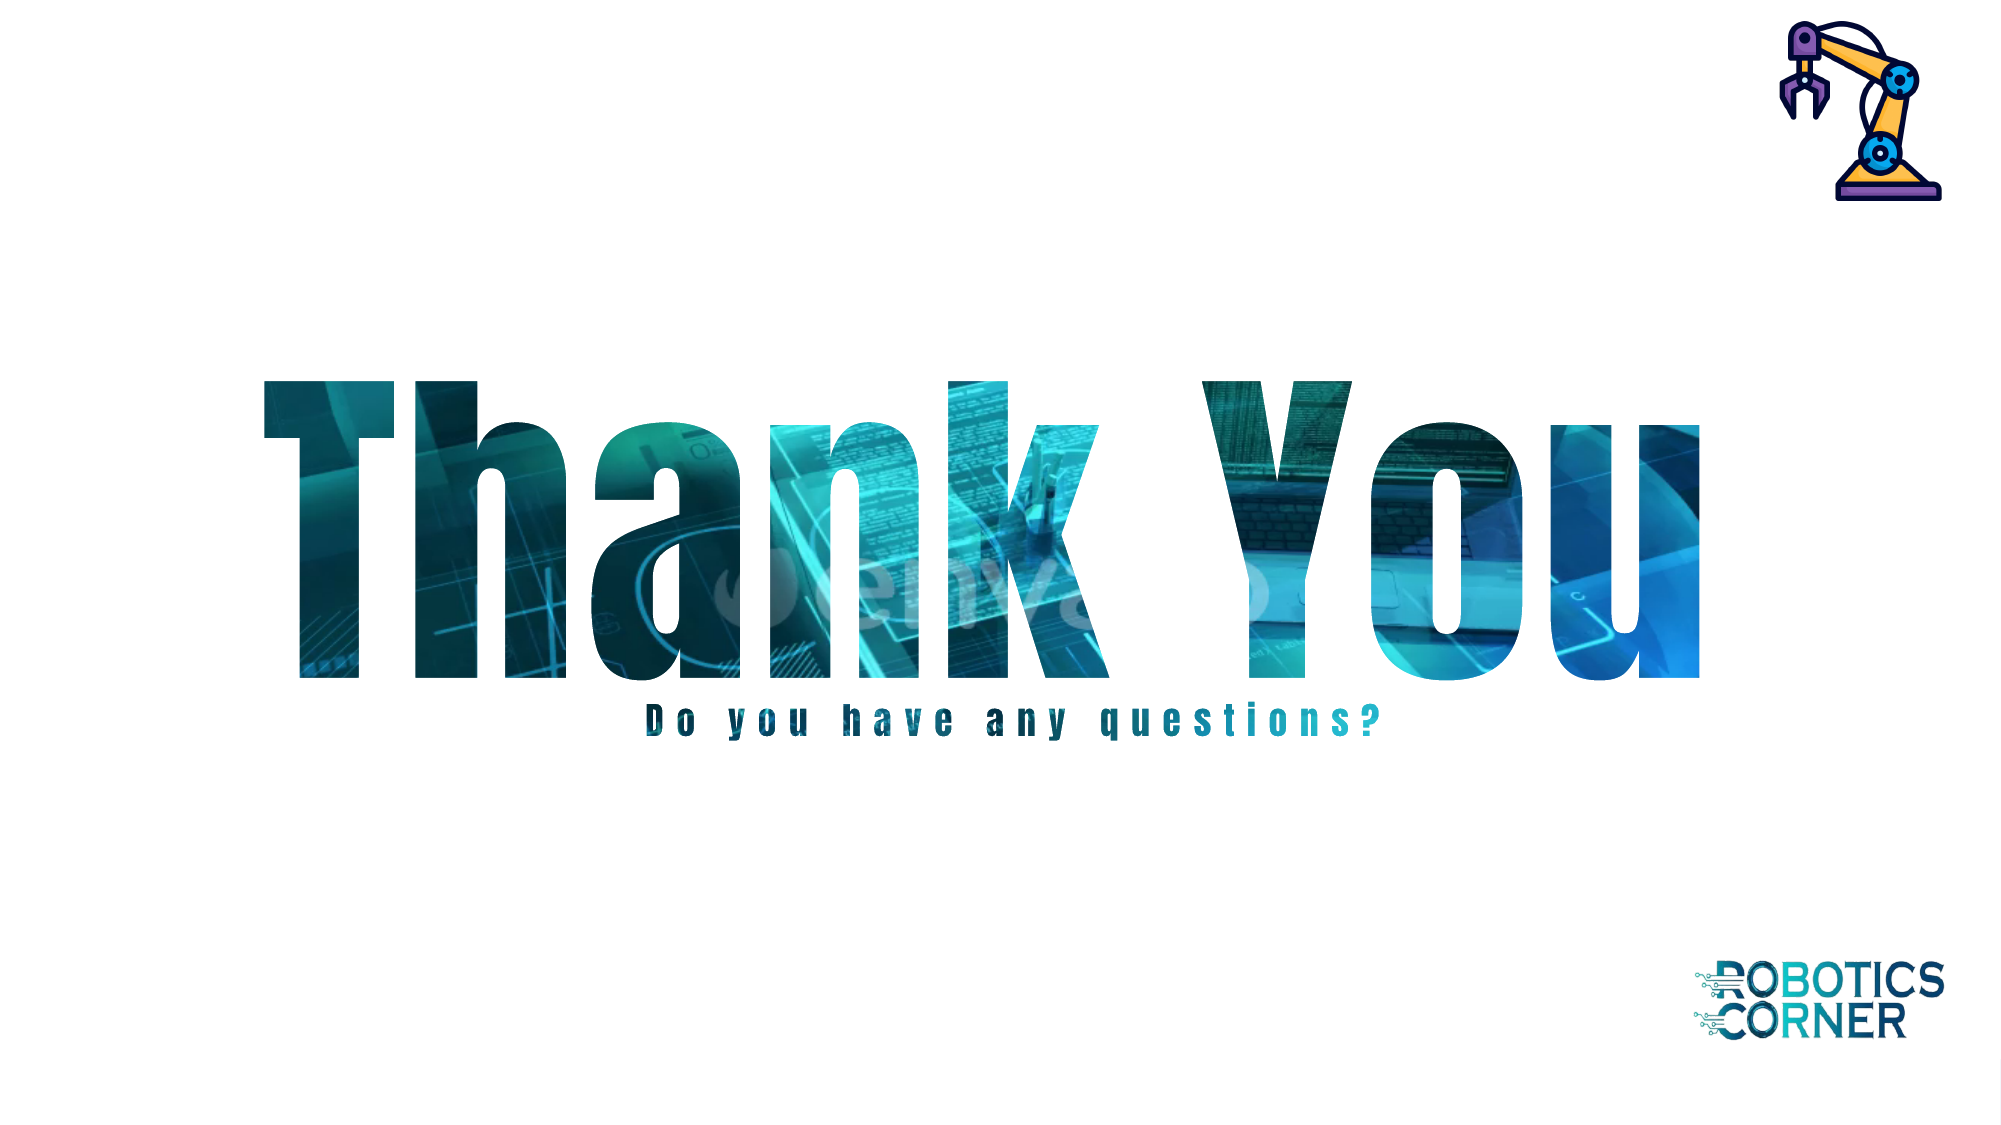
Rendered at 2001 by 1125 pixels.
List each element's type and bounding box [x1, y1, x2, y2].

picture [1771, 21, 1950, 201]
text_box [0, 0, 2000, 1125]
picture [1680, 859, 1953, 1125]
